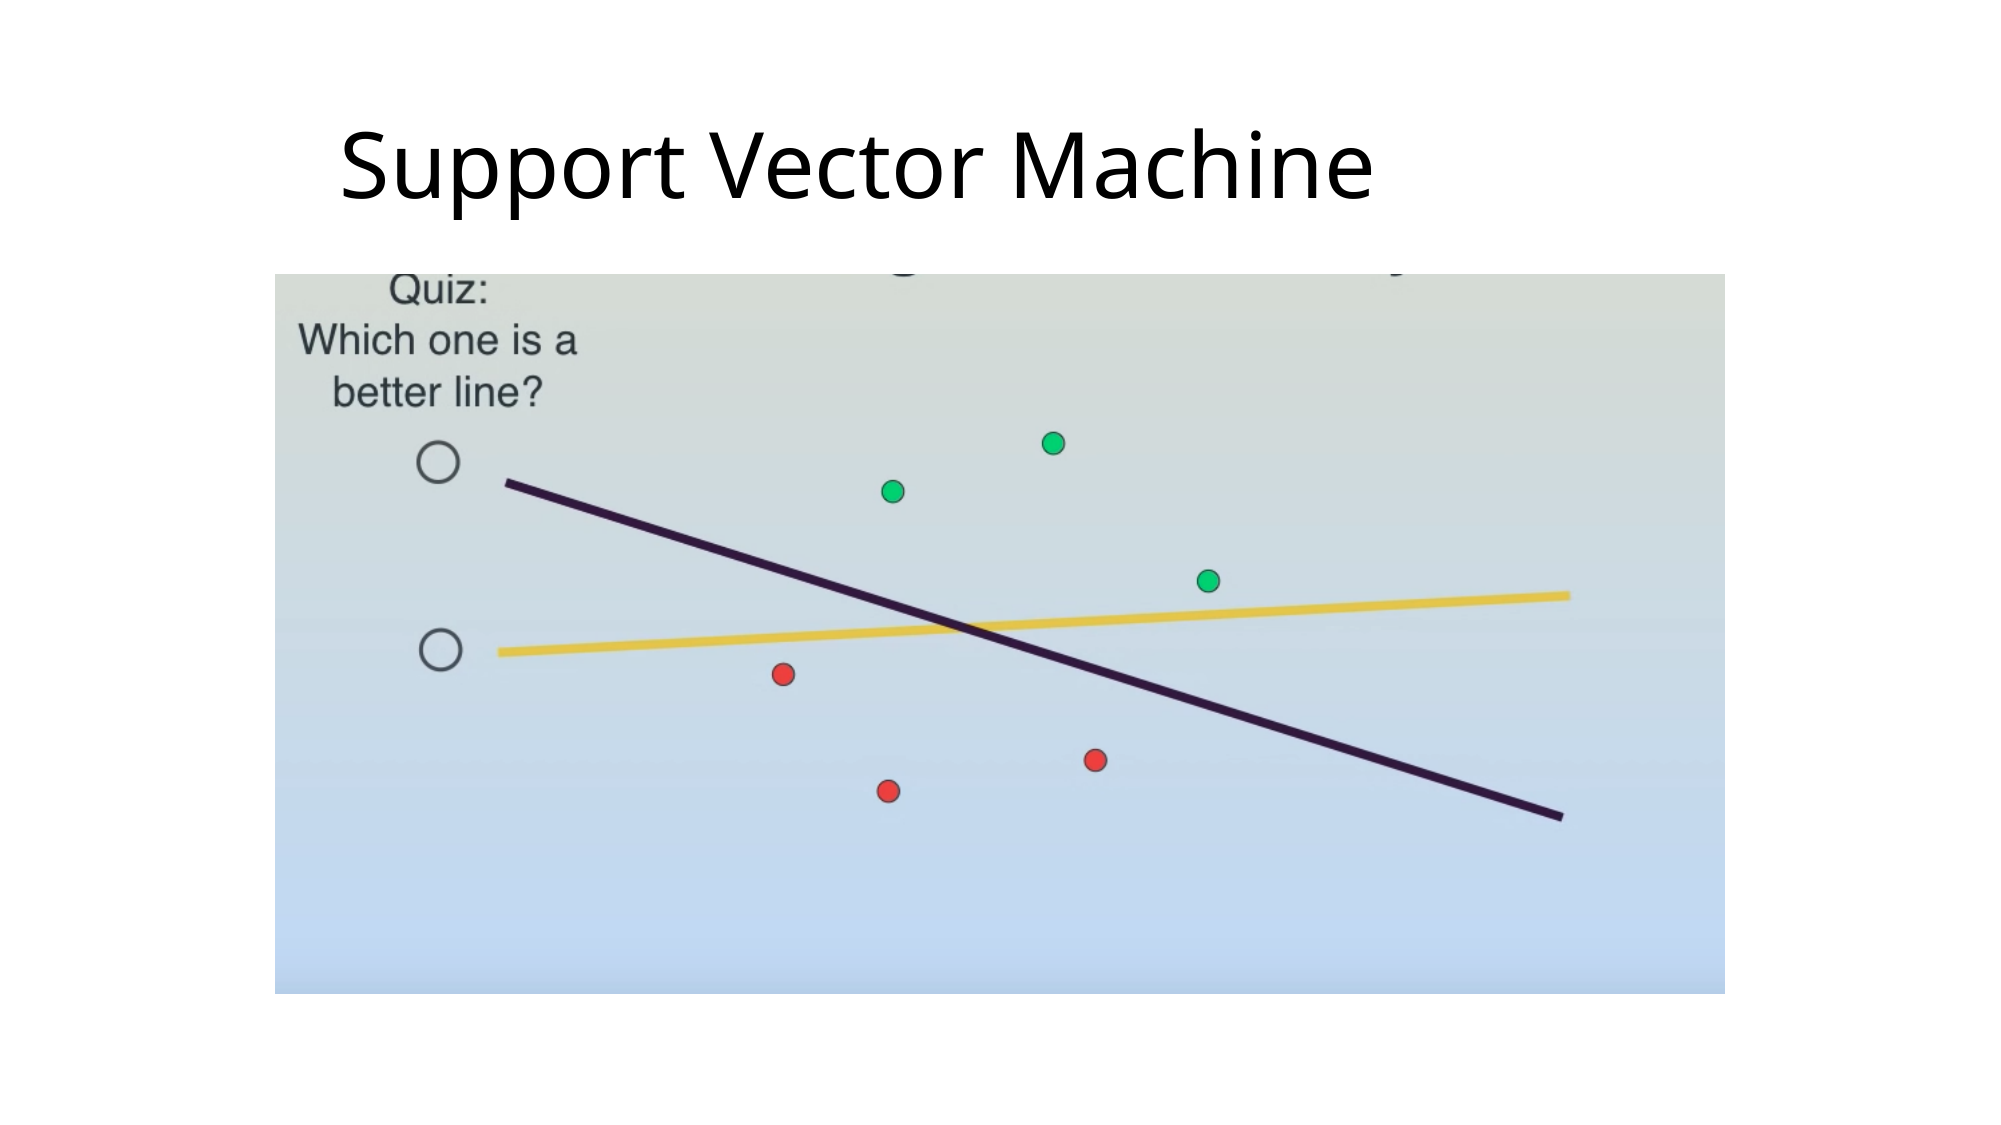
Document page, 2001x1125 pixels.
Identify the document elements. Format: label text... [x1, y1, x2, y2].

title Support Vector Machine [324, 87, 1909, 250]
picture [275, 274, 1725, 994]
